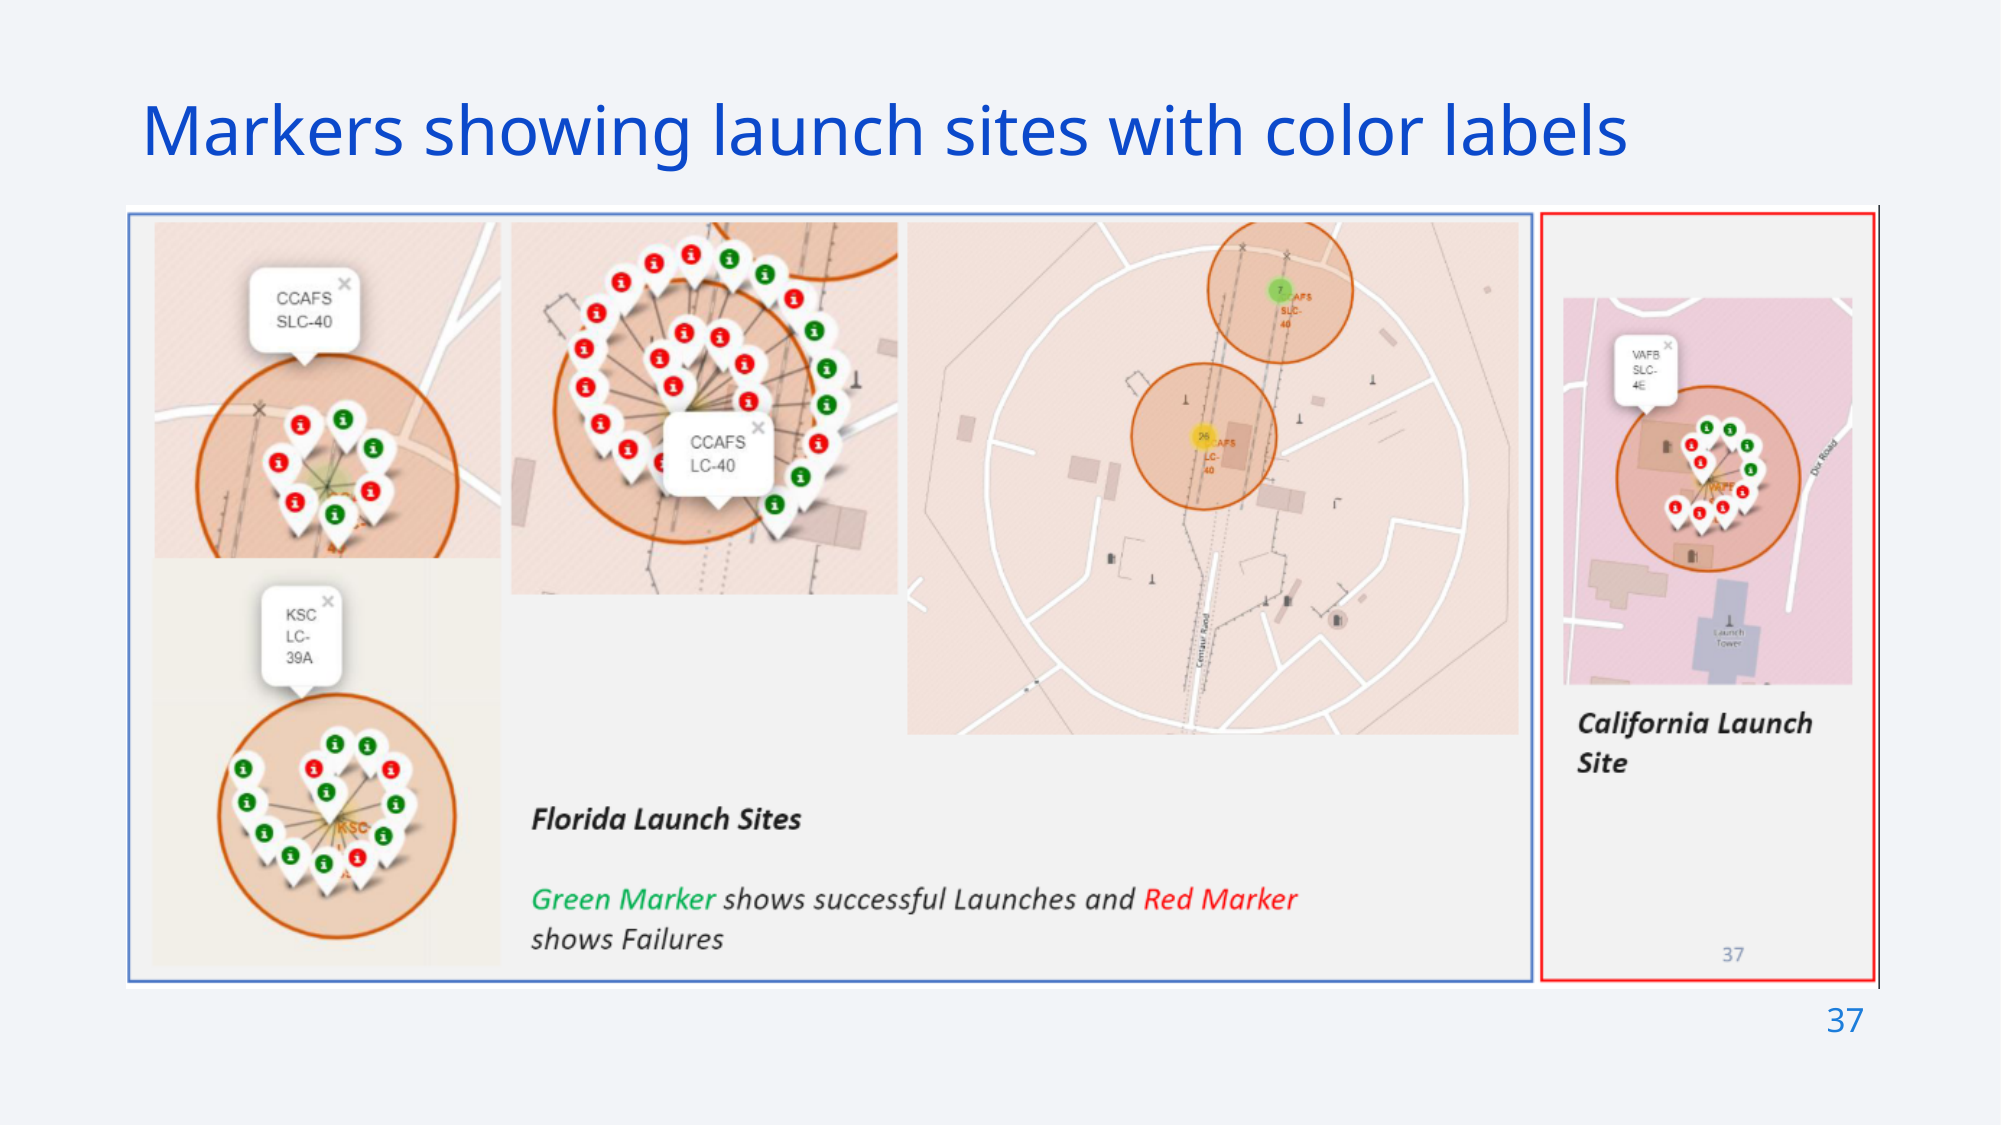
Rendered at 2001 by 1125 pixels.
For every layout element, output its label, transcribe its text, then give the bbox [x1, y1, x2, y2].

picture [0, 0, 2001, 1125]
text_box Markers showing launch sites with color labels [126, 88, 1852, 179]
